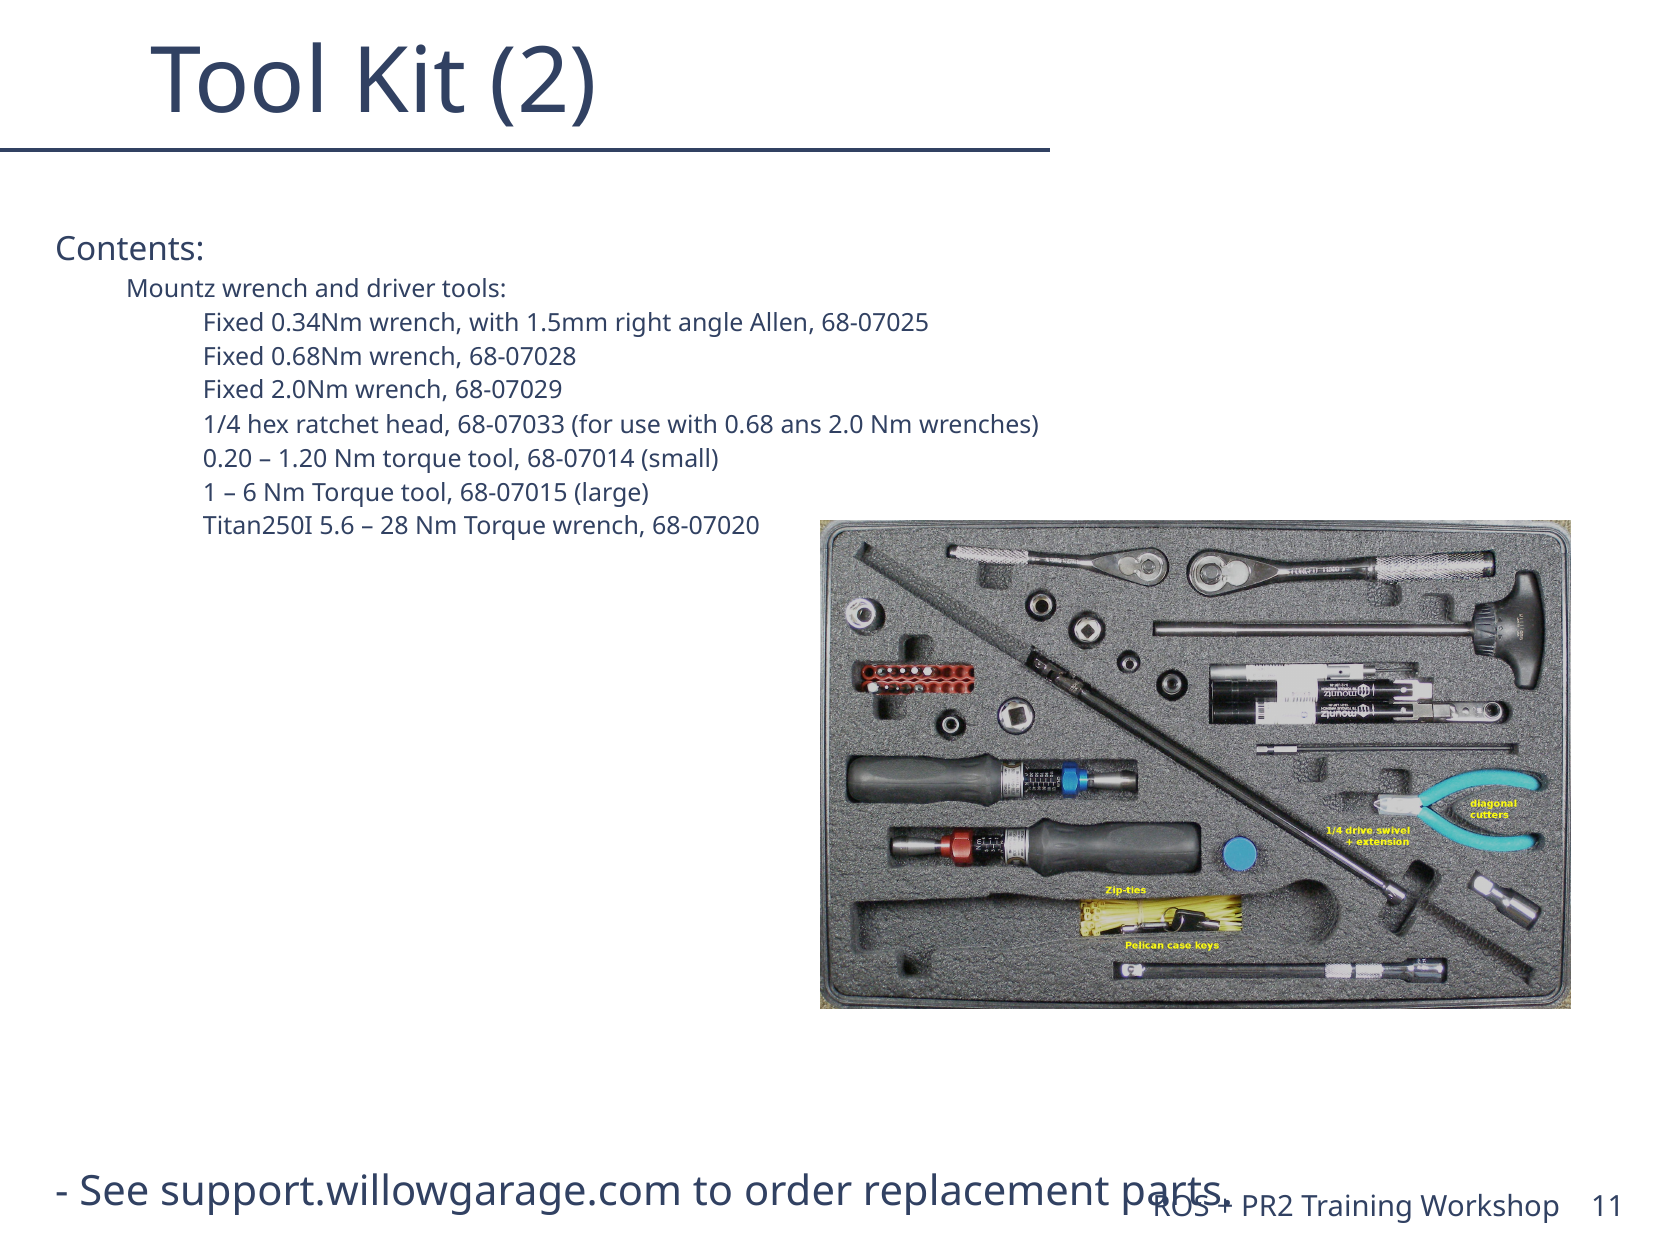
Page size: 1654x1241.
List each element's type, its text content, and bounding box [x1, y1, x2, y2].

list Contents: Mountz wrench and driver tools: Fixed 0.34Nm wrench, with 1.5mm right angle Allen, 68-07025 Fixed 0.68Nm wrench, 68-07028 Fixed 2.0Nm wrench, 68-07029 1/4 hex ratchet head, 68-07033 (for use with 0.68 ans 2.0 Nm wrenches) 0.20 – 1.20 Nm torque tool, 68-07014 (small) 1 – 6 Nm Torque tool, 68-07015 (large) Titan250I 5.6 – 28 Nm Torque wrench, 68-07020 - See support.willowgarage.com to order replacement parts. [37, 225, 1571, 1109]
picture [820, 520, 1571, 1009]
title Tool Kit (2) [150, 0, 1639, 155]
